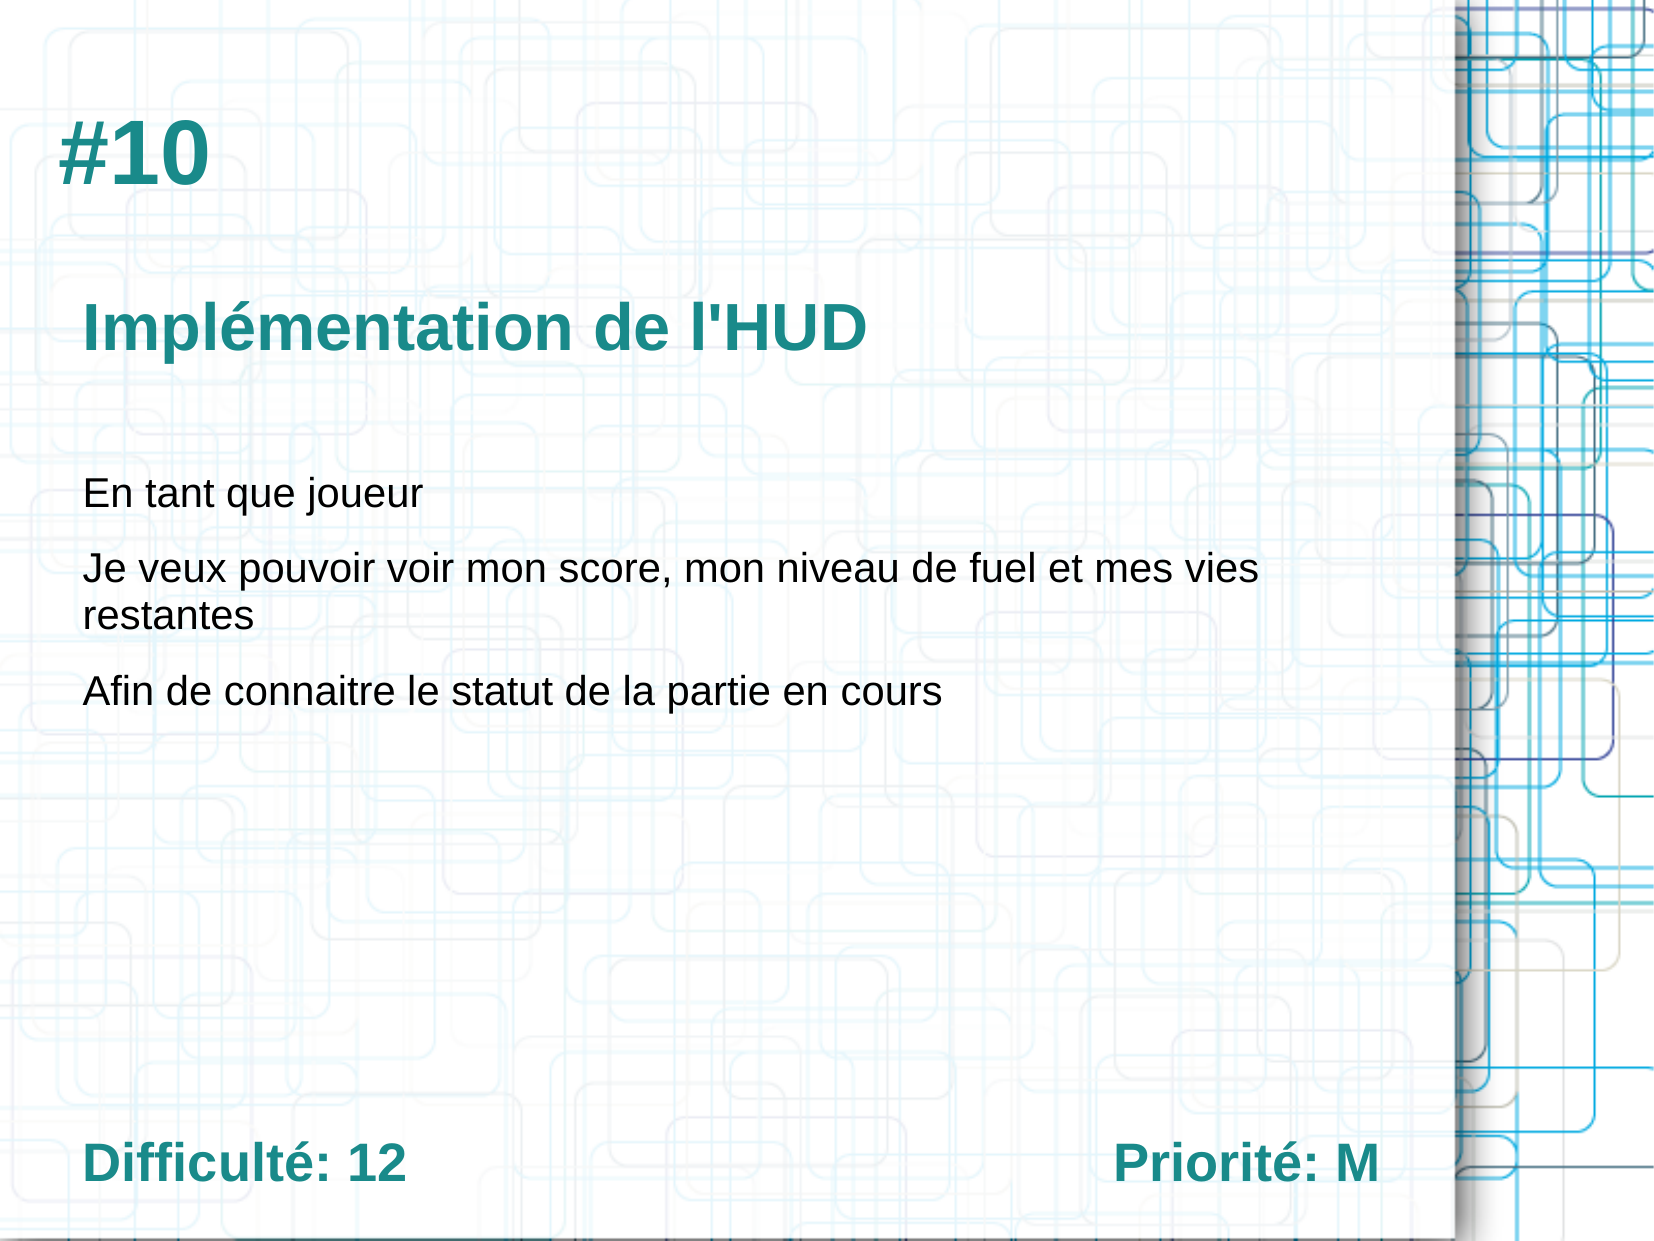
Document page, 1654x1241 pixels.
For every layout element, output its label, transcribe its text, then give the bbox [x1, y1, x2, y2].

list Implémentation de l'HUD En tant que joueur Je veux pouvoir voir mon score, mon niveau de fuel et mes vies restantes Afin de connaitre le statut de la partie en cours Difficulté: 12 Priorité: M [82, 290, 1418, 1196]
title #10 [59, 49, 1418, 257]
picture [0, 0, 1654, 1241]
